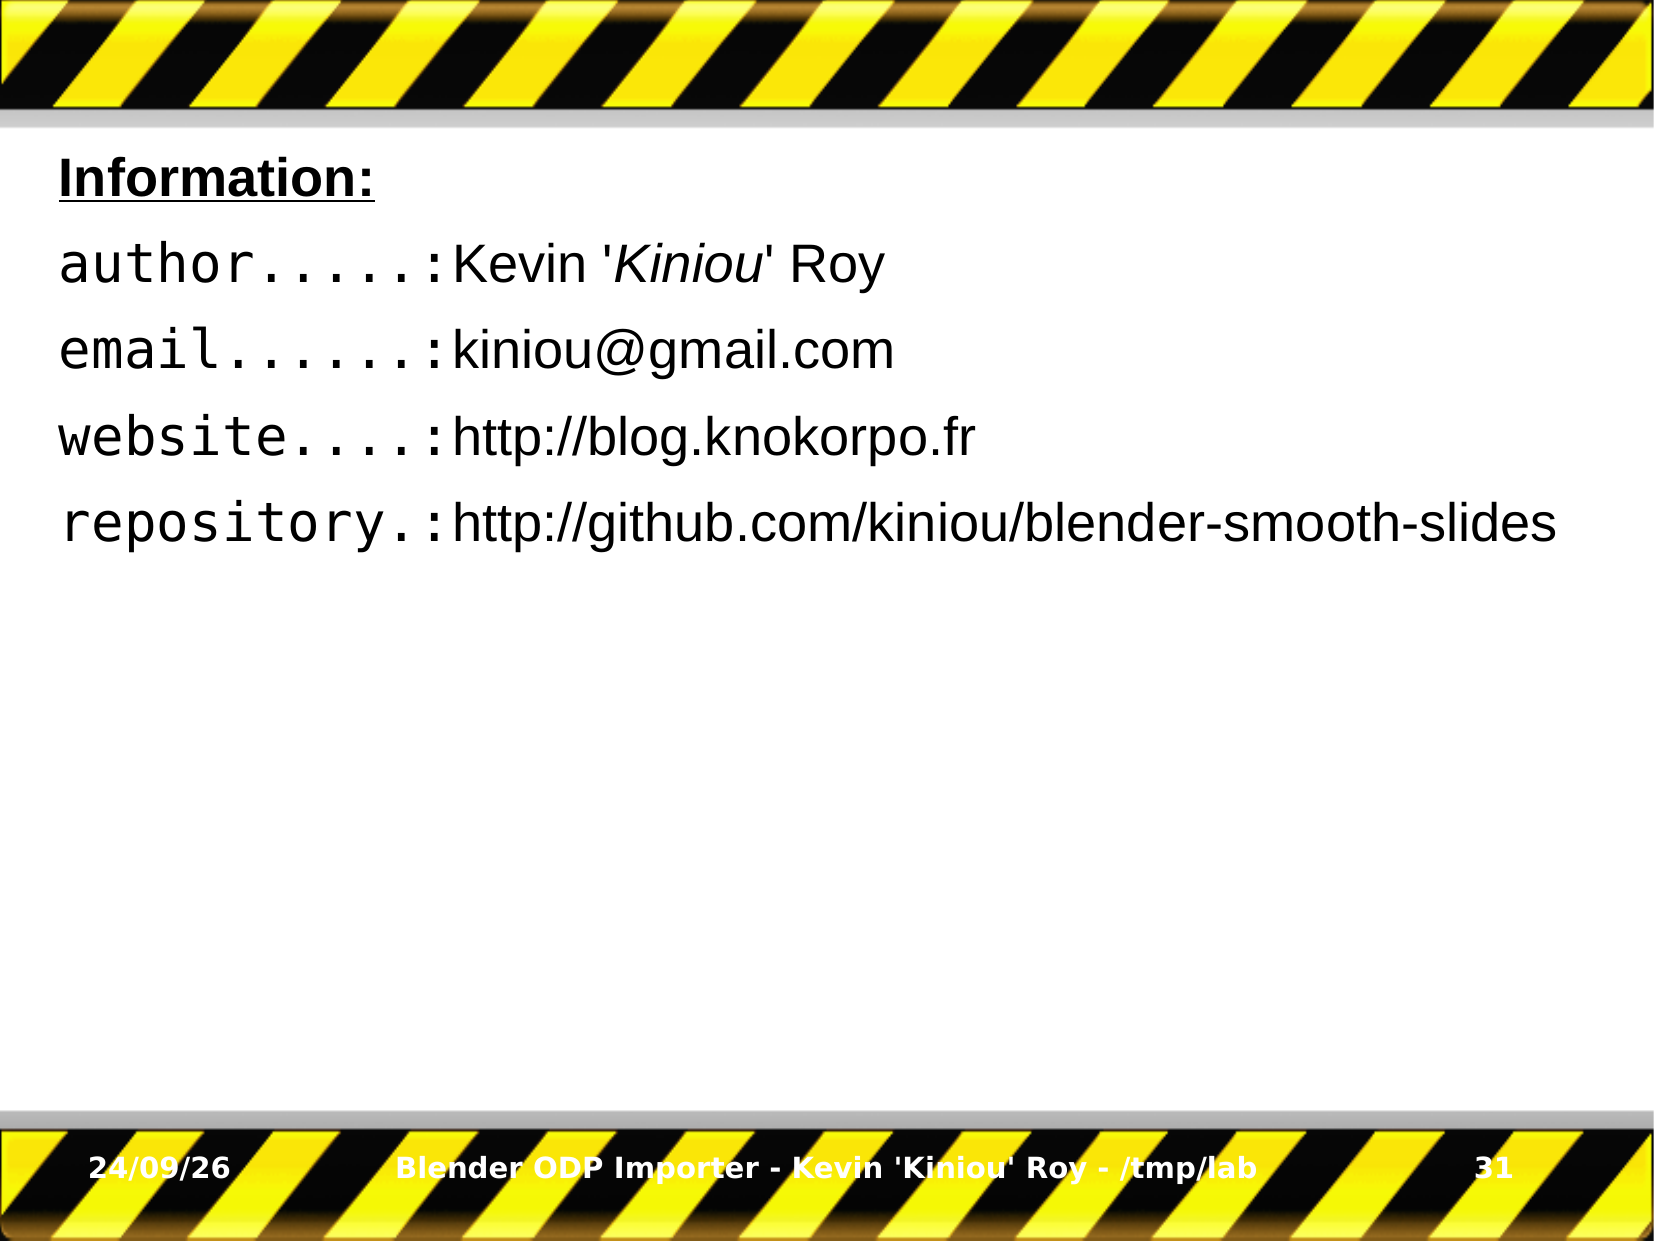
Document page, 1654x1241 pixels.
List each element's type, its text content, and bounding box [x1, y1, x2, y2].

picture [0, 0, 1654, 1241]
list Information: author.....:Kevin 'Kiniou' Roy email......:kiniou@gmail.com website....:http://blog.knokorpo.fr repository.:http://github.com/kiniou/blender-smooth-slides [59, 147, 1595, 803]
